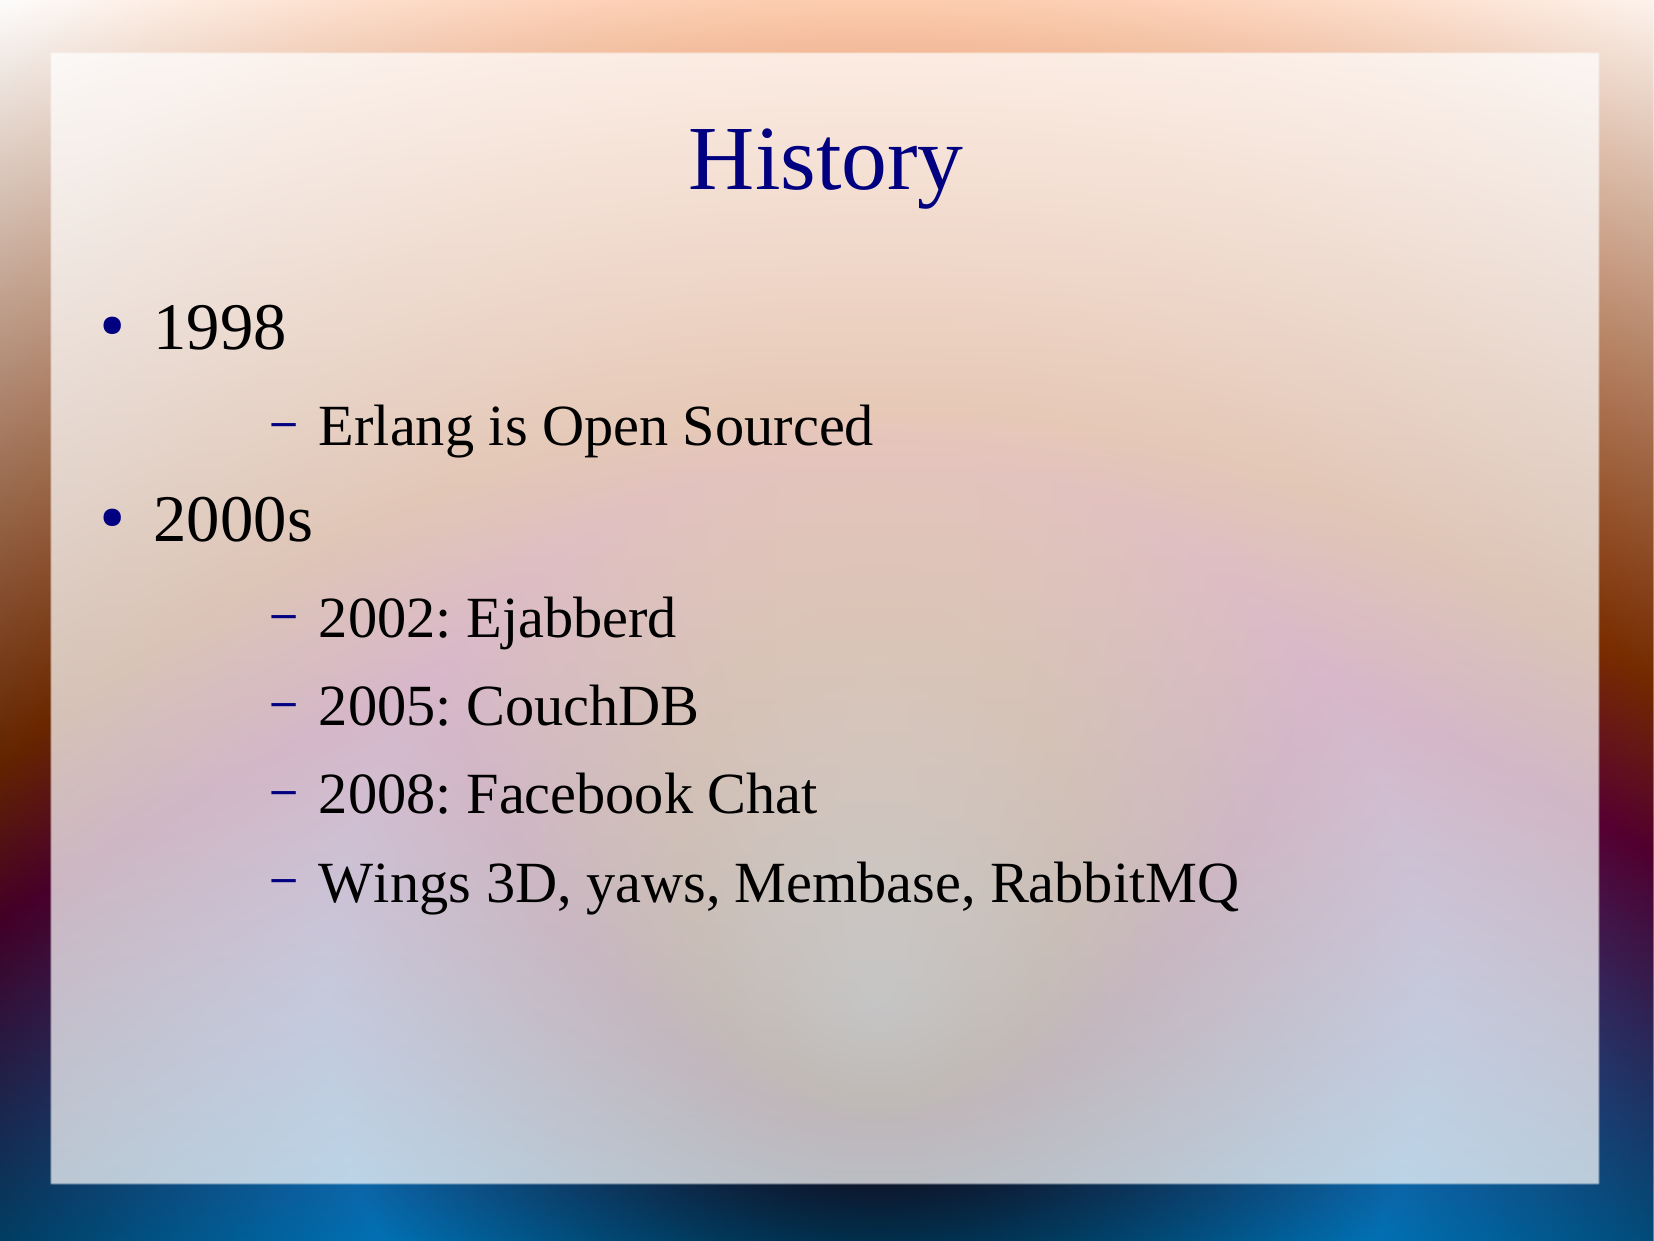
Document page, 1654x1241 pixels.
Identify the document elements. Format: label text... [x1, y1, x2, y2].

title History [82, 62, 1571, 256]
picture [0, 0, 1654, 1241]
list 1998 Erlang is Open Sourced 2000s 2002: Ejabberd 2005: CouchDB 2008: Facebook Chat Wings 3D, yaws, Membase, RabbitMQ [82, 290, 1571, 1094]
